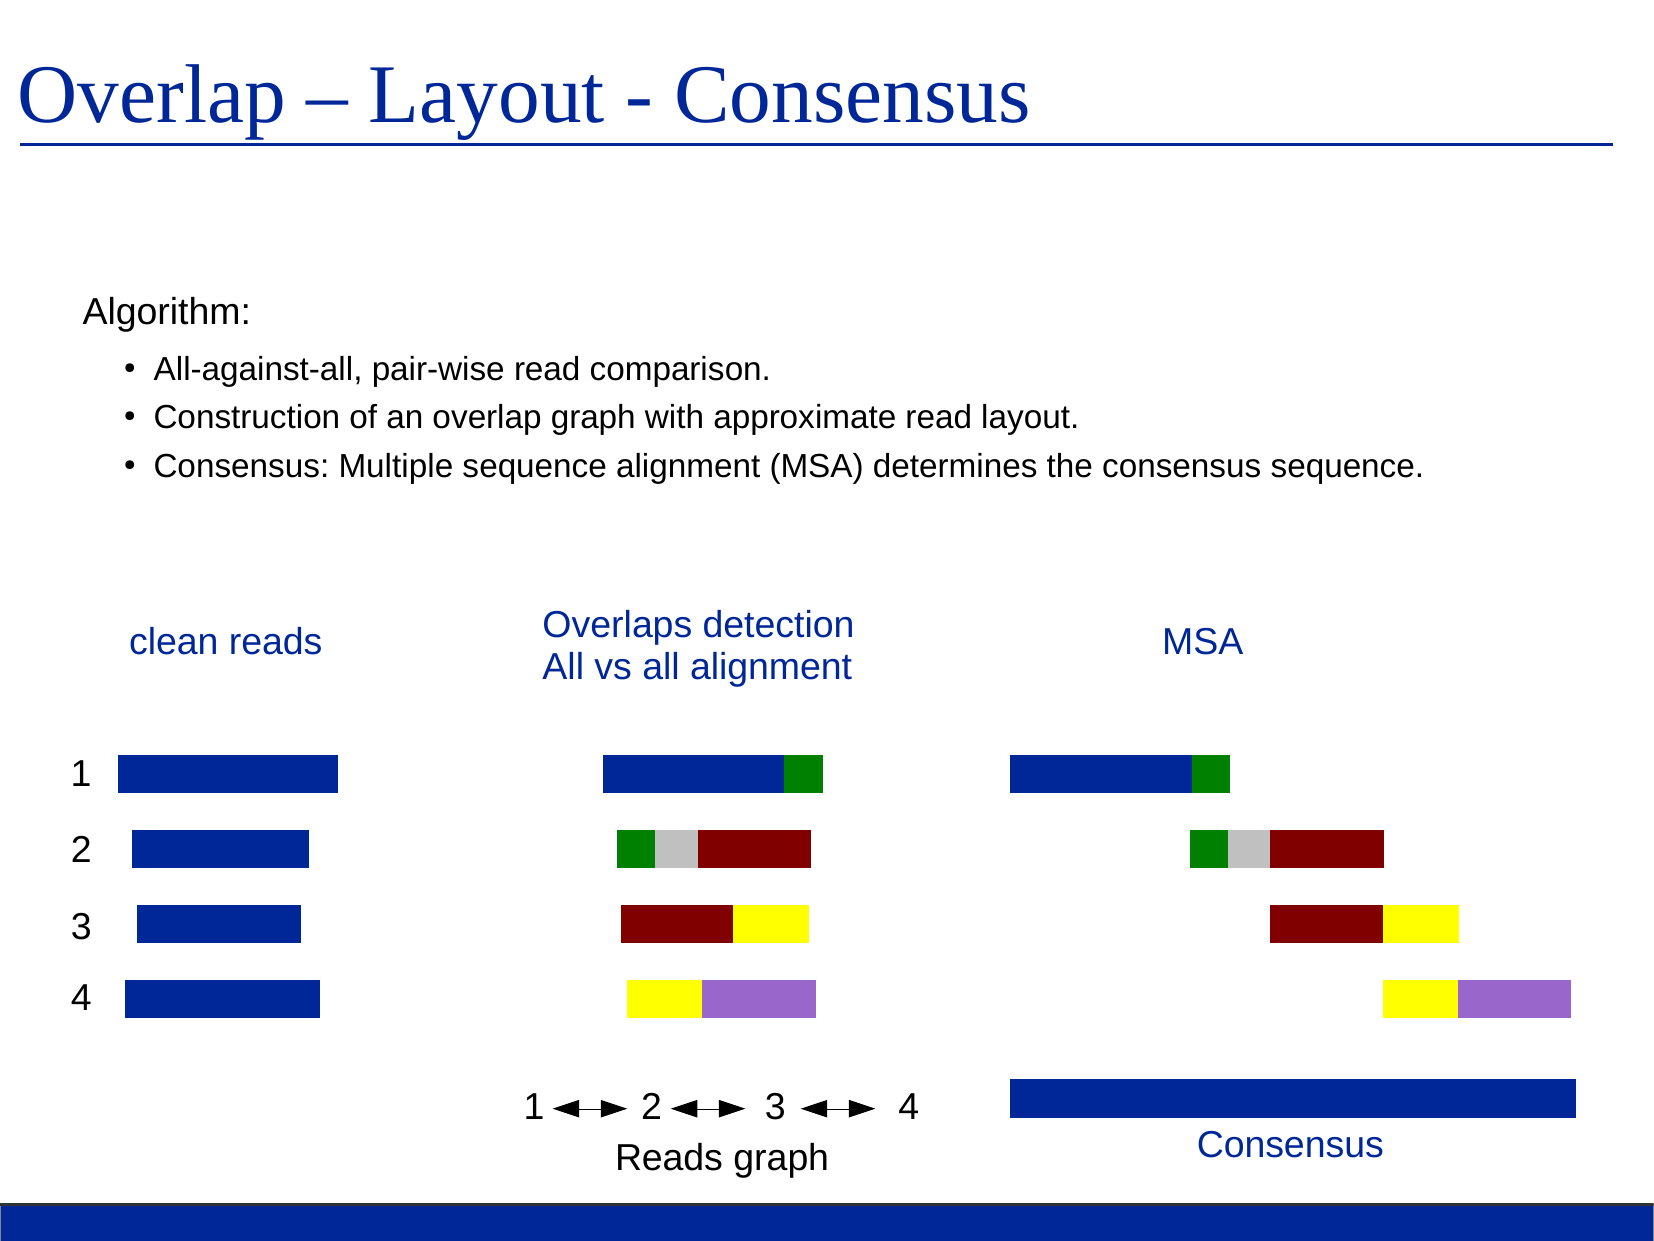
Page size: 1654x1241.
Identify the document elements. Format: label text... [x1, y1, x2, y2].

text_box MSA [1147, 613, 1452, 671]
text_box [617, 830, 811, 868]
text_box [1190, 830, 1384, 868]
text_box Consensus [1182, 1116, 1429, 1174]
text_box Reads graph [600, 1128, 853, 1186]
text_box [1270, 905, 1459, 943]
text_box 3 [750, 1077, 801, 1128]
text_box 1 [508, 1078, 560, 1135]
text_box 3 [56, 898, 107, 956]
text_box [1010, 1079, 1576, 1118]
text_box 2 [55, 821, 107, 879]
text_box [1010, 755, 1230, 793]
text_box [132, 830, 309, 868]
text_box [621, 905, 809, 943]
text_box [118, 755, 338, 793]
text_box [603, 755, 823, 793]
text_box [125, 980, 320, 1018]
text_box [137, 905, 301, 943]
text_box 4 [883, 1078, 934, 1136]
list Algorithm: All-against-all, pair-wise read comparison. Construction of an overlap graph with approximate read layout. Consensus: Multiple sequence alignment (MSA) determines the consensus sequence. [82, 290, 1571, 1109]
text_box 4 [56, 969, 107, 1027]
text_box clean reads [114, 613, 338, 671]
text_box [627, 980, 816, 1018]
text_box 1 [55, 744, 107, 802]
text_box 2 [626, 1077, 677, 1128]
title Overlap – Layout - Consensus [17, 0, 1589, 198]
text_box Overlaps detection All vs all alignment [527, 595, 873, 695]
text_box [1383, 980, 1571, 1018]
